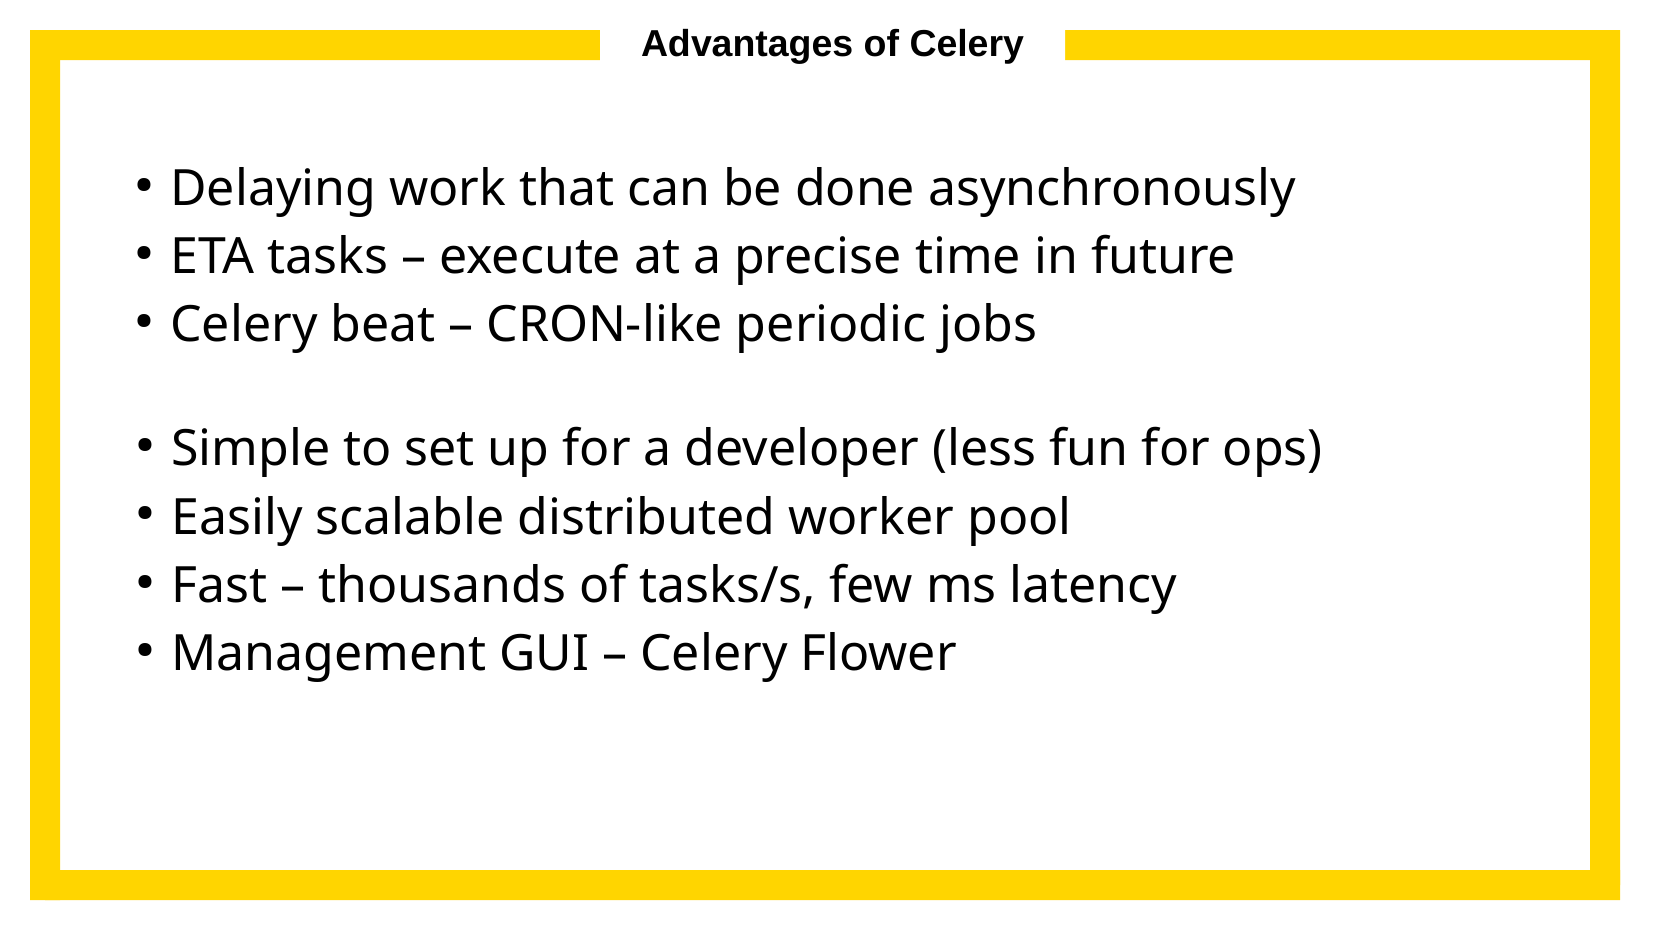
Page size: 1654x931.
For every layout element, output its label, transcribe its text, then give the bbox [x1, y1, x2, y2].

text_box [30, 30, 1621, 901]
text_box Simple to set up for a developer (less fun for ops) Easily scalable distributed worker pool Fast – thousands of tasks/s, few ms latency Management GUI – Celery Flower [121, 405, 1421, 790]
text_box Advantages of Celery [600, 5, 1066, 81]
text_box Delaying work that can be done asynchronously ETA tasks – execute at a precise time in future Celery beat – CRON-like periodic jobs [135, 133, 1531, 376]
